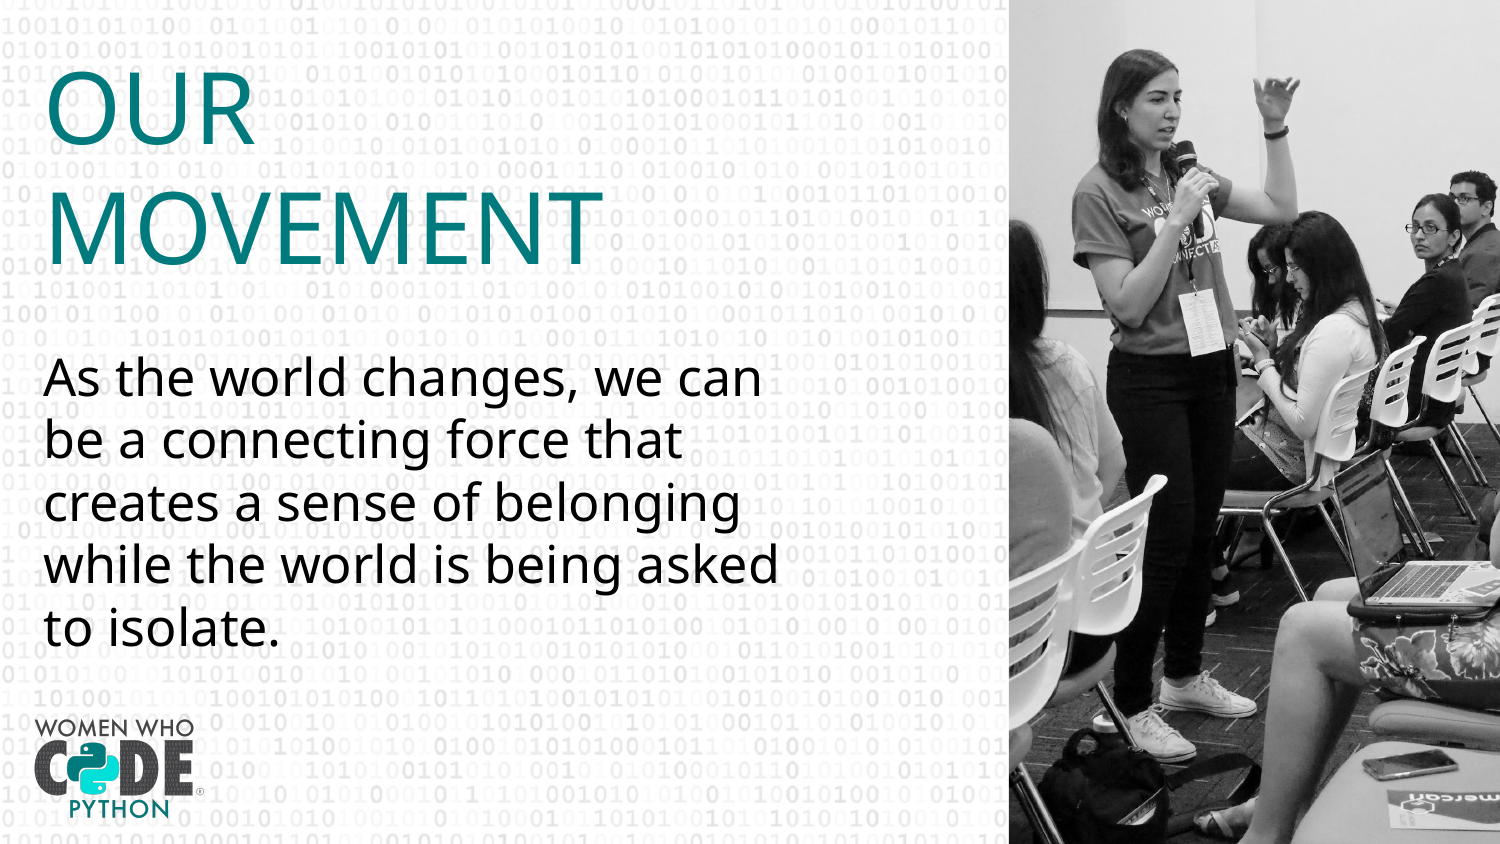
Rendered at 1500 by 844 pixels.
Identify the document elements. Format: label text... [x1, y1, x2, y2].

text_box OUR MOVEMENT As the world changes, we can be a connecting force that creates a sense of belonging while the world is being asked to isolate. [43, 44, 812, 317]
picture [0, 0, 1500, 844]
